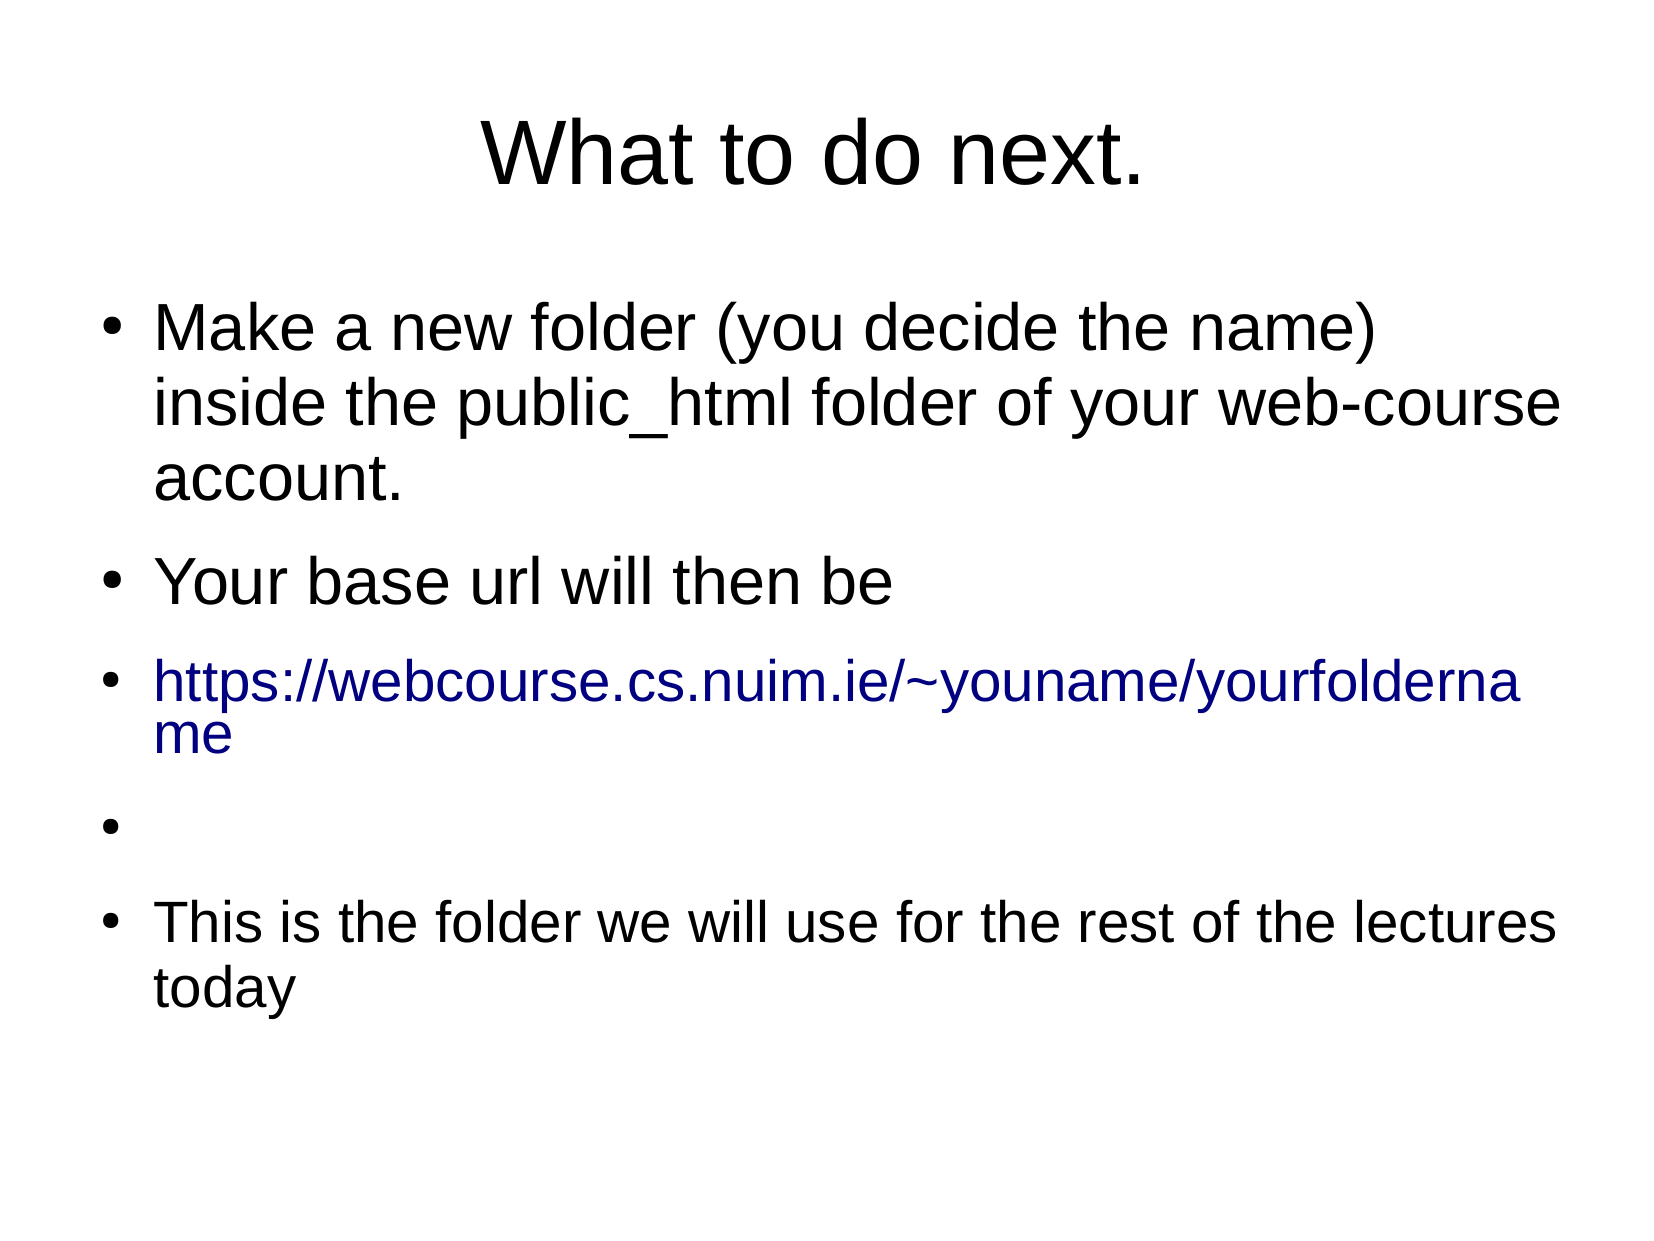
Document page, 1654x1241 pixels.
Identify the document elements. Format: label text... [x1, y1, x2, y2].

list Make a new folder (you decide the name) inside the public_html folder of your web-course account. Your base url will then be https://webcourse.cs.nuim.ie/~youname/yourfoldername This is the folder we will use for the rest of the lectures today [82, 290, 1571, 1010]
title What to do next. [82, 49, 1571, 257]
